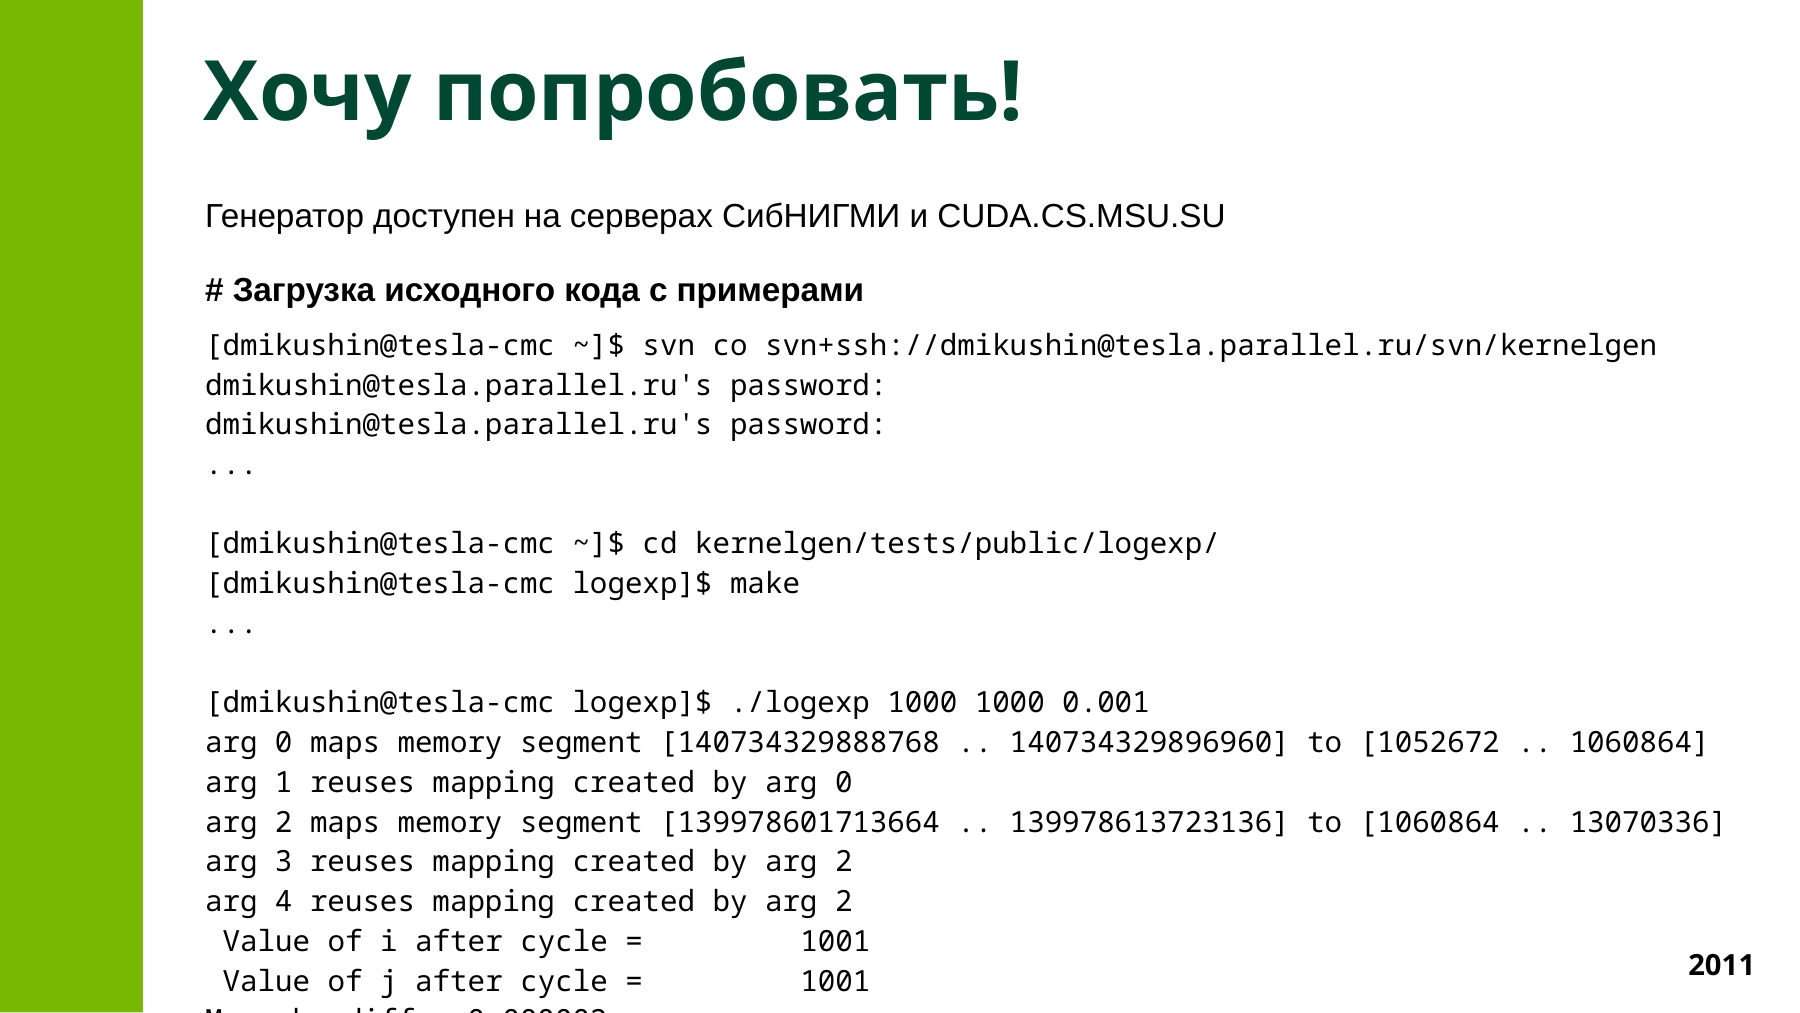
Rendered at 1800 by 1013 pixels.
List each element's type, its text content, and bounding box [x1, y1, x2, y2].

text_box Генератор доступен на серверах СибНИГМИ и CUDA.CS.MSU.SU # Загрузка исходного кода с примерами [dmikushin@tesla-cmc ~]$ svn co svn+ssh://dmikushin@tesla.parallel.ru/svn/kernelgen dmikushin@tesla.parallel.ru's password: dmikushin@tesla.parallel.ru's password: ... [dmikushin@tesla-cmc ~]$ cd kernelgen/tests/public/logexp/ [dmikushin@tesla-cmc logexp]$ make ... [dmikushin@tesla-cmc logexp]$ ./logexp 1000 1000 0.001 arg 0 maps memory segment [140734329888768 .. 140734329896960] to [1052672 .. 1060864] arg 1 reuses mapping created by arg 0 arg 2 maps memory segment [139978601713664 .. 139978613723136] to [1060864 .. 13070336] arg 3 reuses mapping created by arg 2 arg 4 reuses mapping created by arg 2 Value of i after cycle = 1001 Value of j after cycle = 1001 Max abs diff = 0.000002 [190, 190, 1743, 1013]
title Хочу попробовать! [188, 40, 1733, 211]
